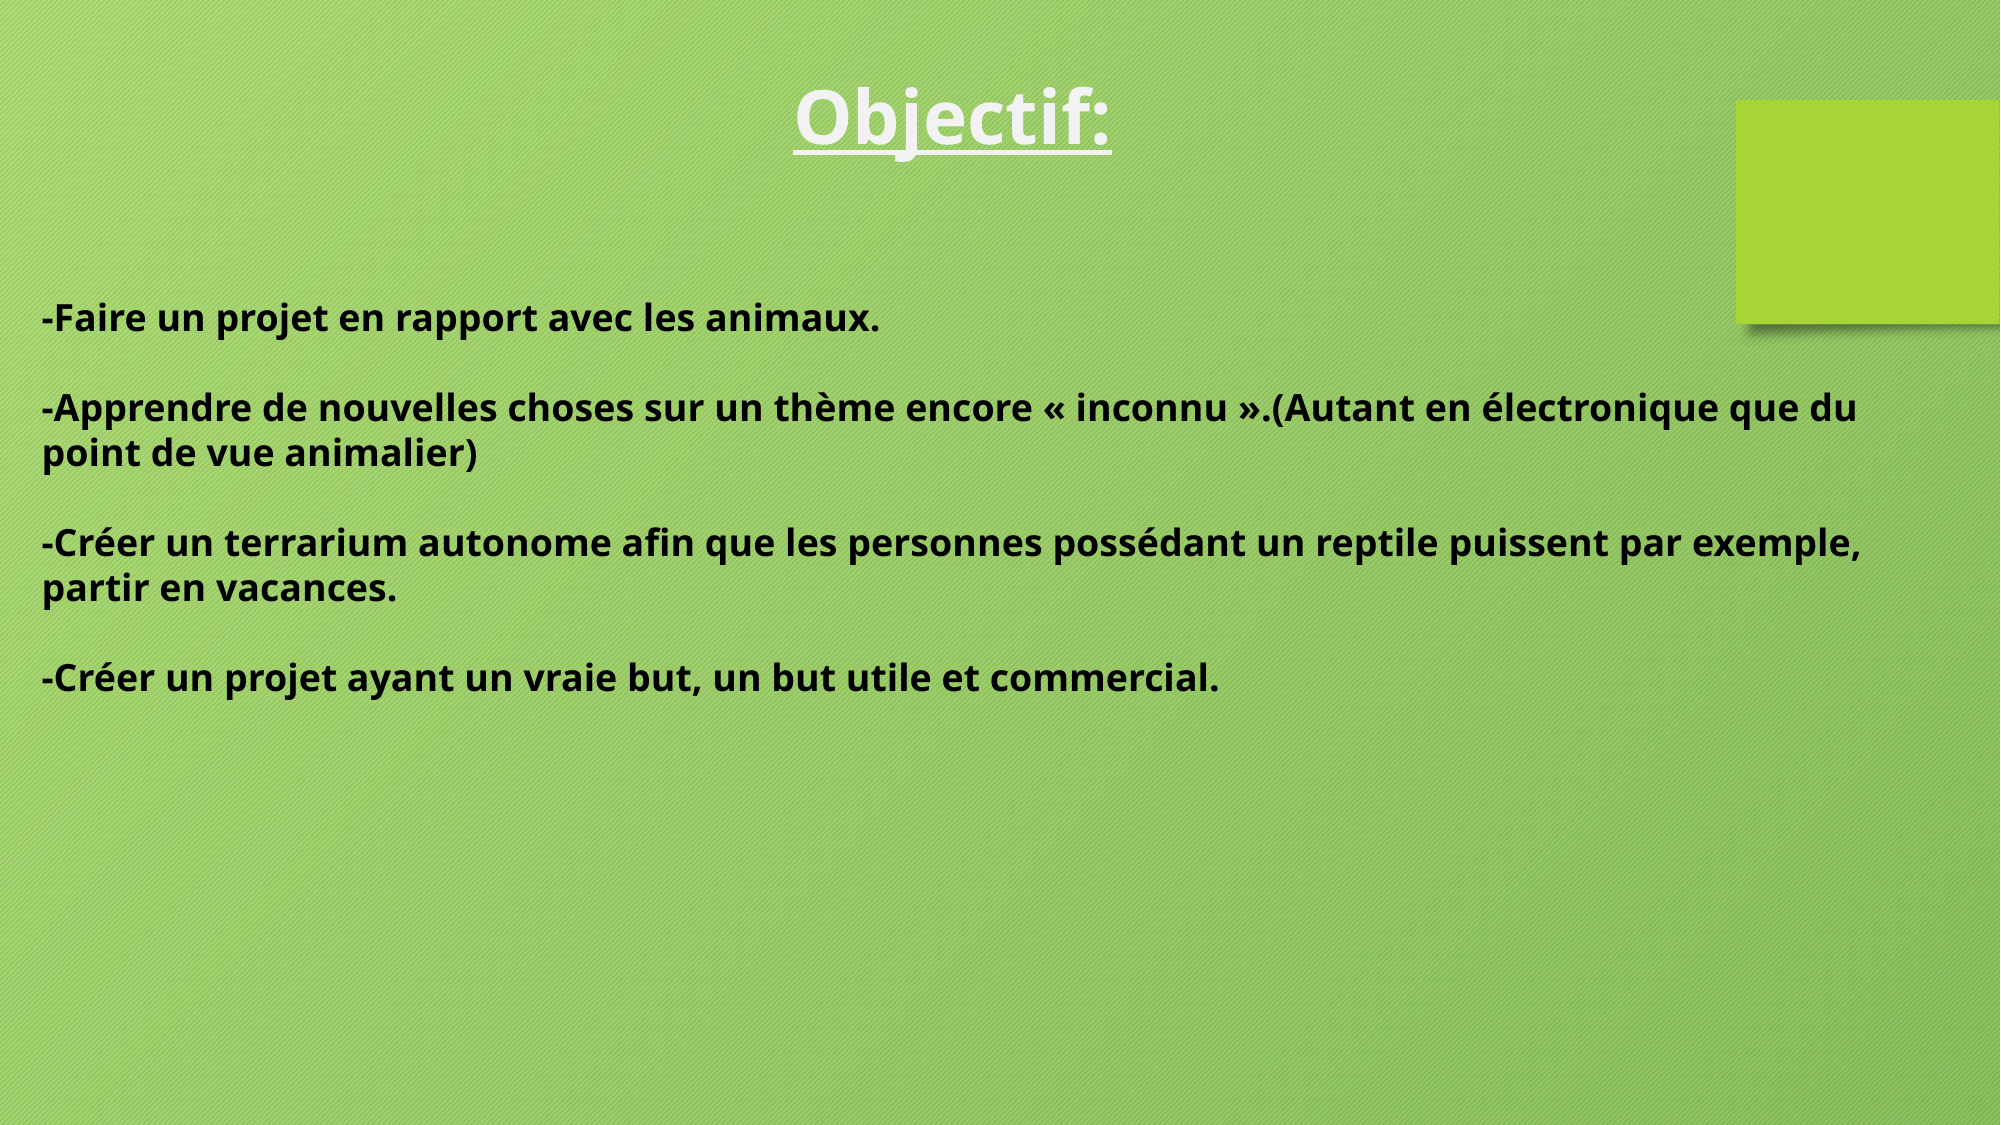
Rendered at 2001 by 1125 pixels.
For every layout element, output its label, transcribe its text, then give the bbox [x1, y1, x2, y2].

text_box Objectif: -Faire un projet en rapport avec les animaux. -Apprendre de nouvelles choses sur un thème encore « inconnu ».(Autant en électronique que du point de vue animalier) -Créer un terrarium autonome afin que les personnes possédant un reptile puissent par exemple, partir en vacances. -Créer un projet ayant un vraie but, un but utile et commercial. [27, 62, 1957, 707]
